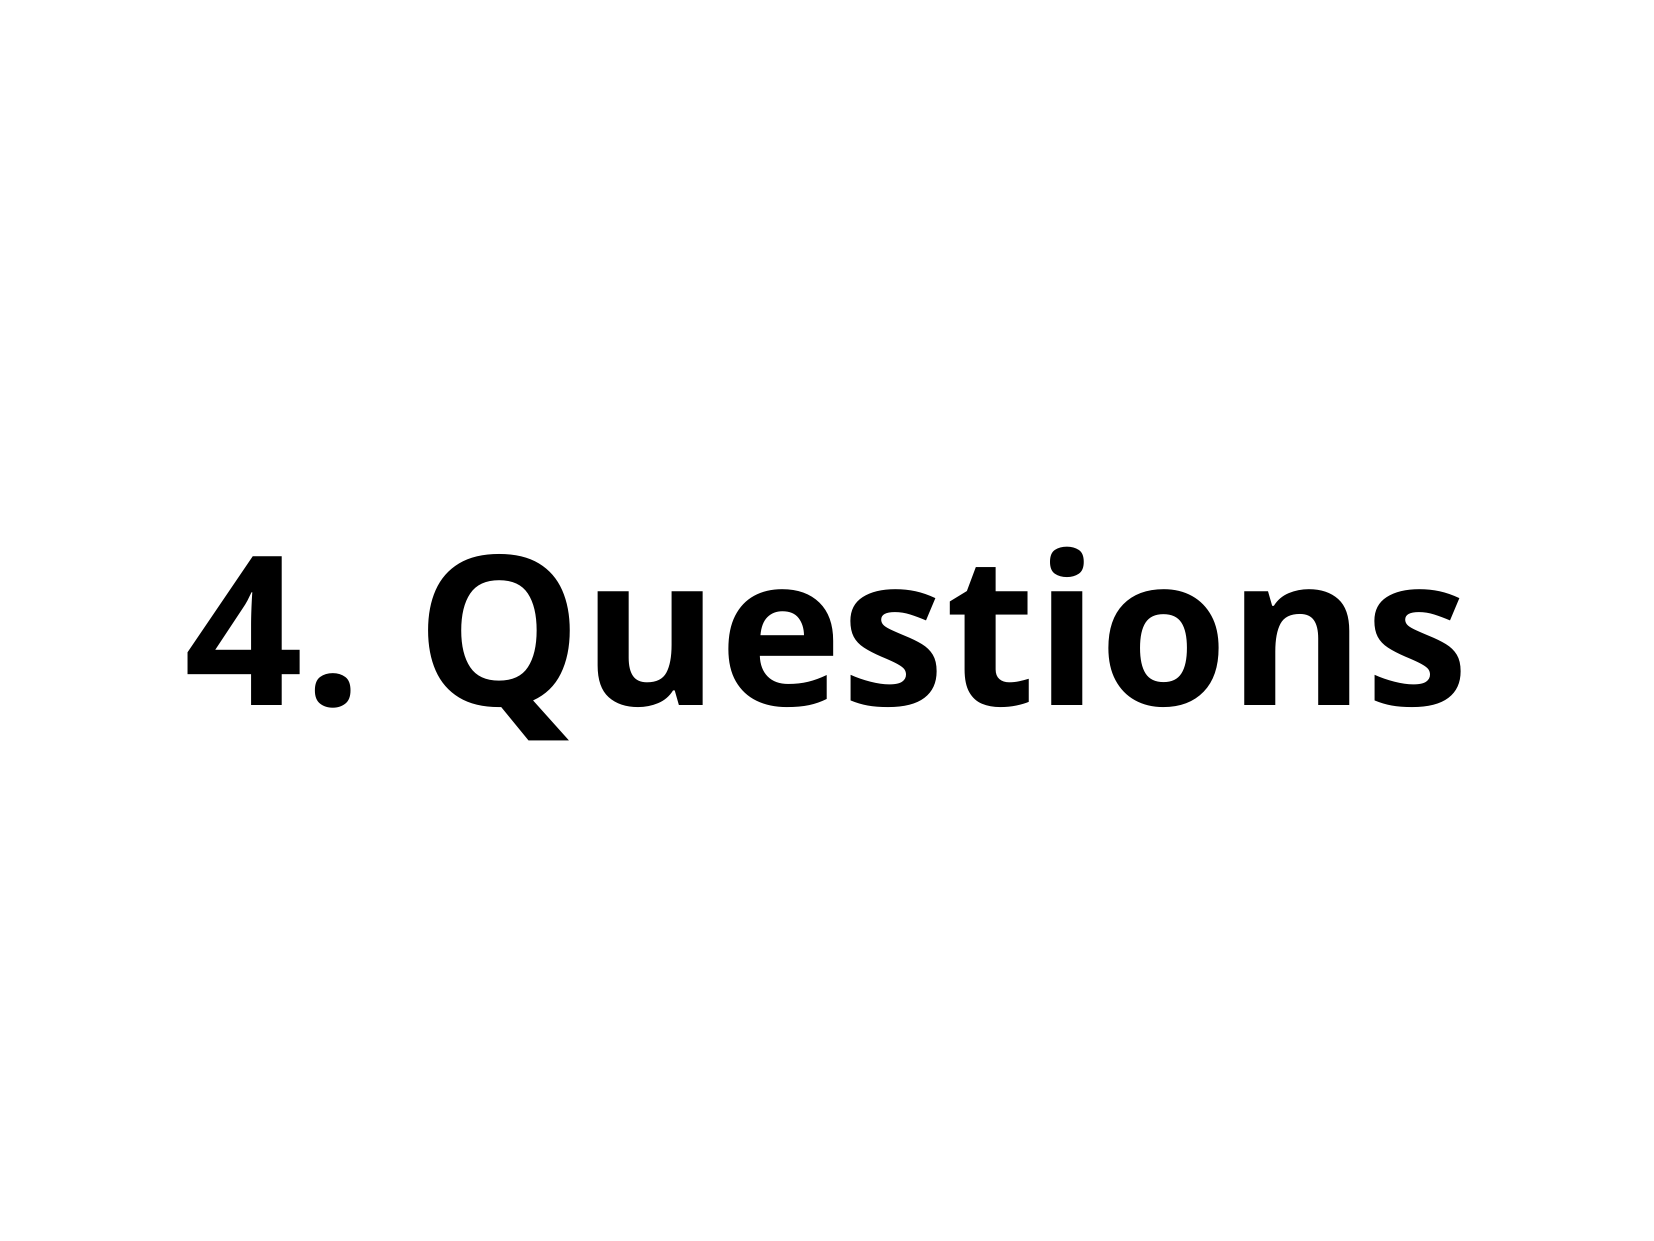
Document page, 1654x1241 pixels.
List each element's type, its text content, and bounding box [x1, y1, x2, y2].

title 4. Questions [82, 49, 1571, 1201]
